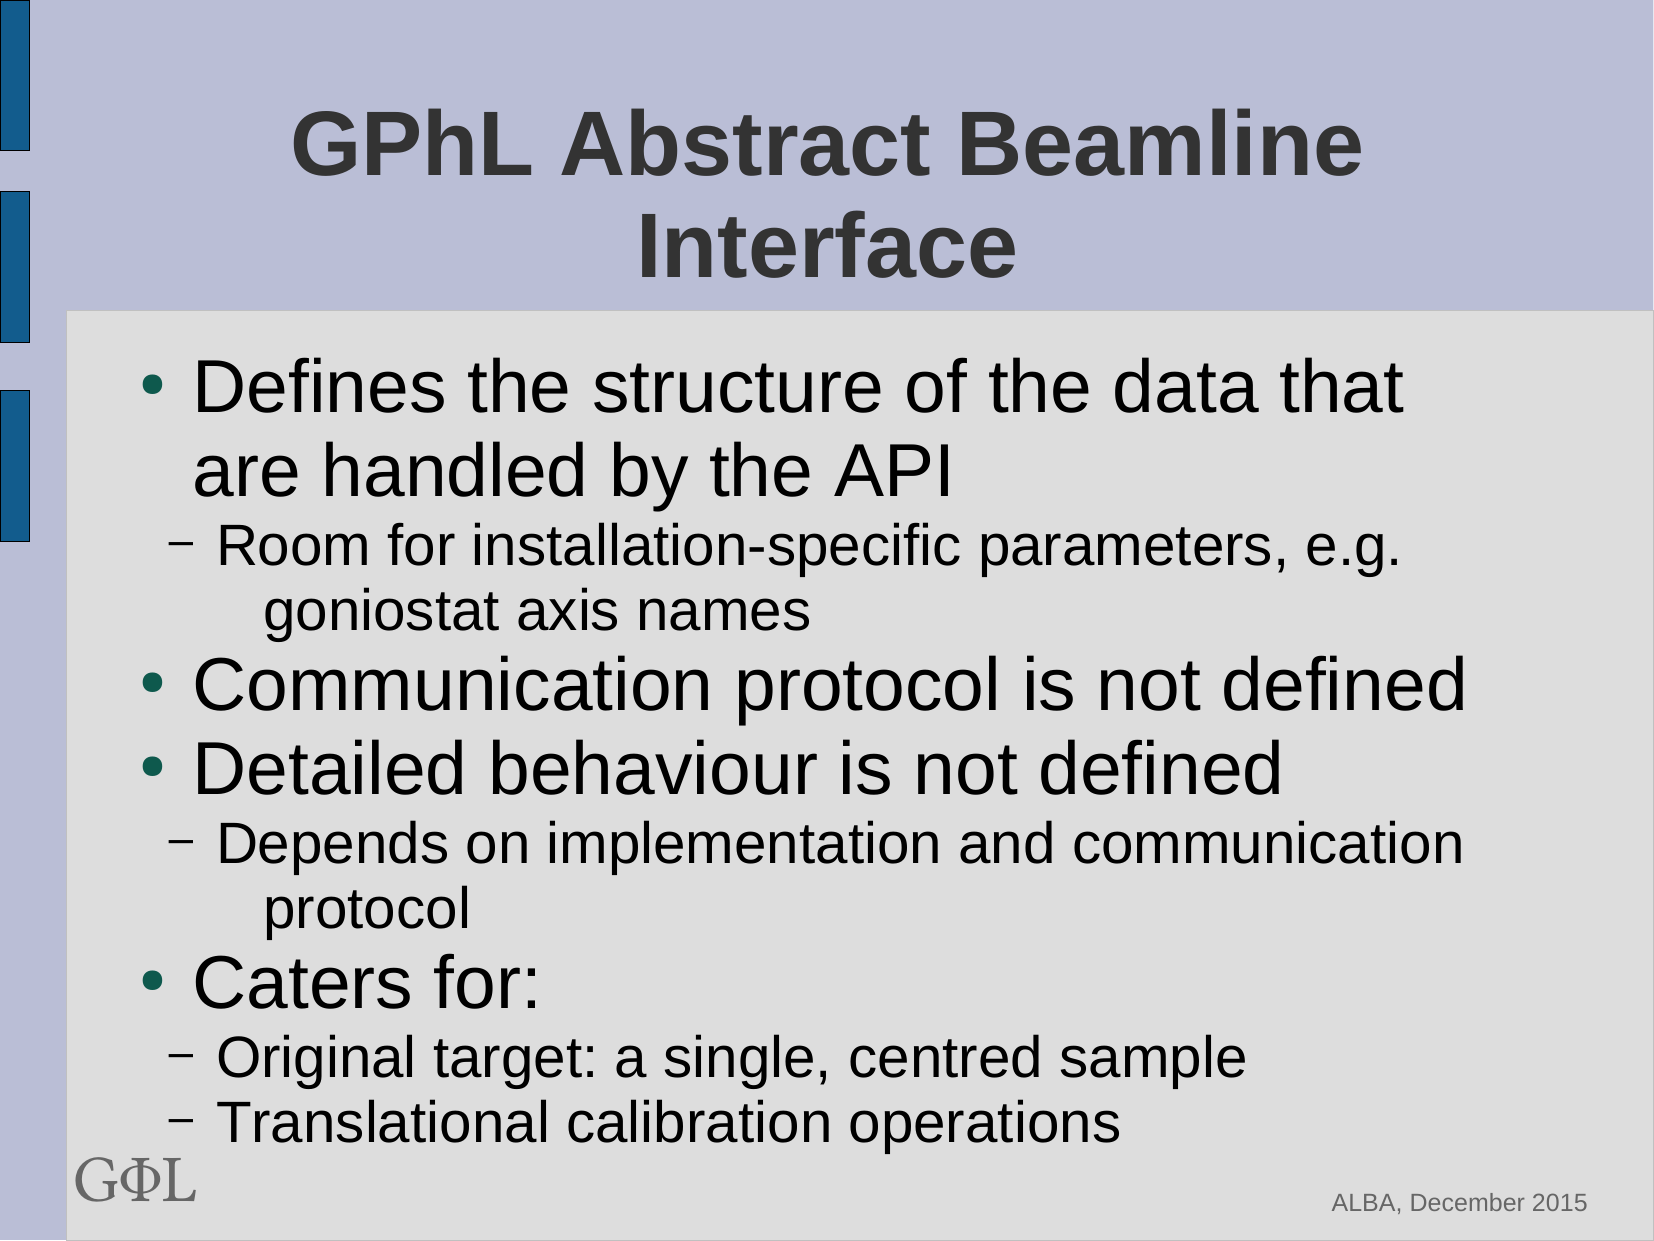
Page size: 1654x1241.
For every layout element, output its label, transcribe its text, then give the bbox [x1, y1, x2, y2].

title GPhL Abstract Beamline Interface [121, 91, 1534, 299]
list Defines the structure of the data that are handled by the API Room for installation-specific parameters, e.g. goniostat axis names Communication protocol is not defined Detailed behaviour is not defined Depends on implementation and communication protocol Caters for: Original target: a single, centred sample Translational calibration operations [121, 344, 1534, 1174]
